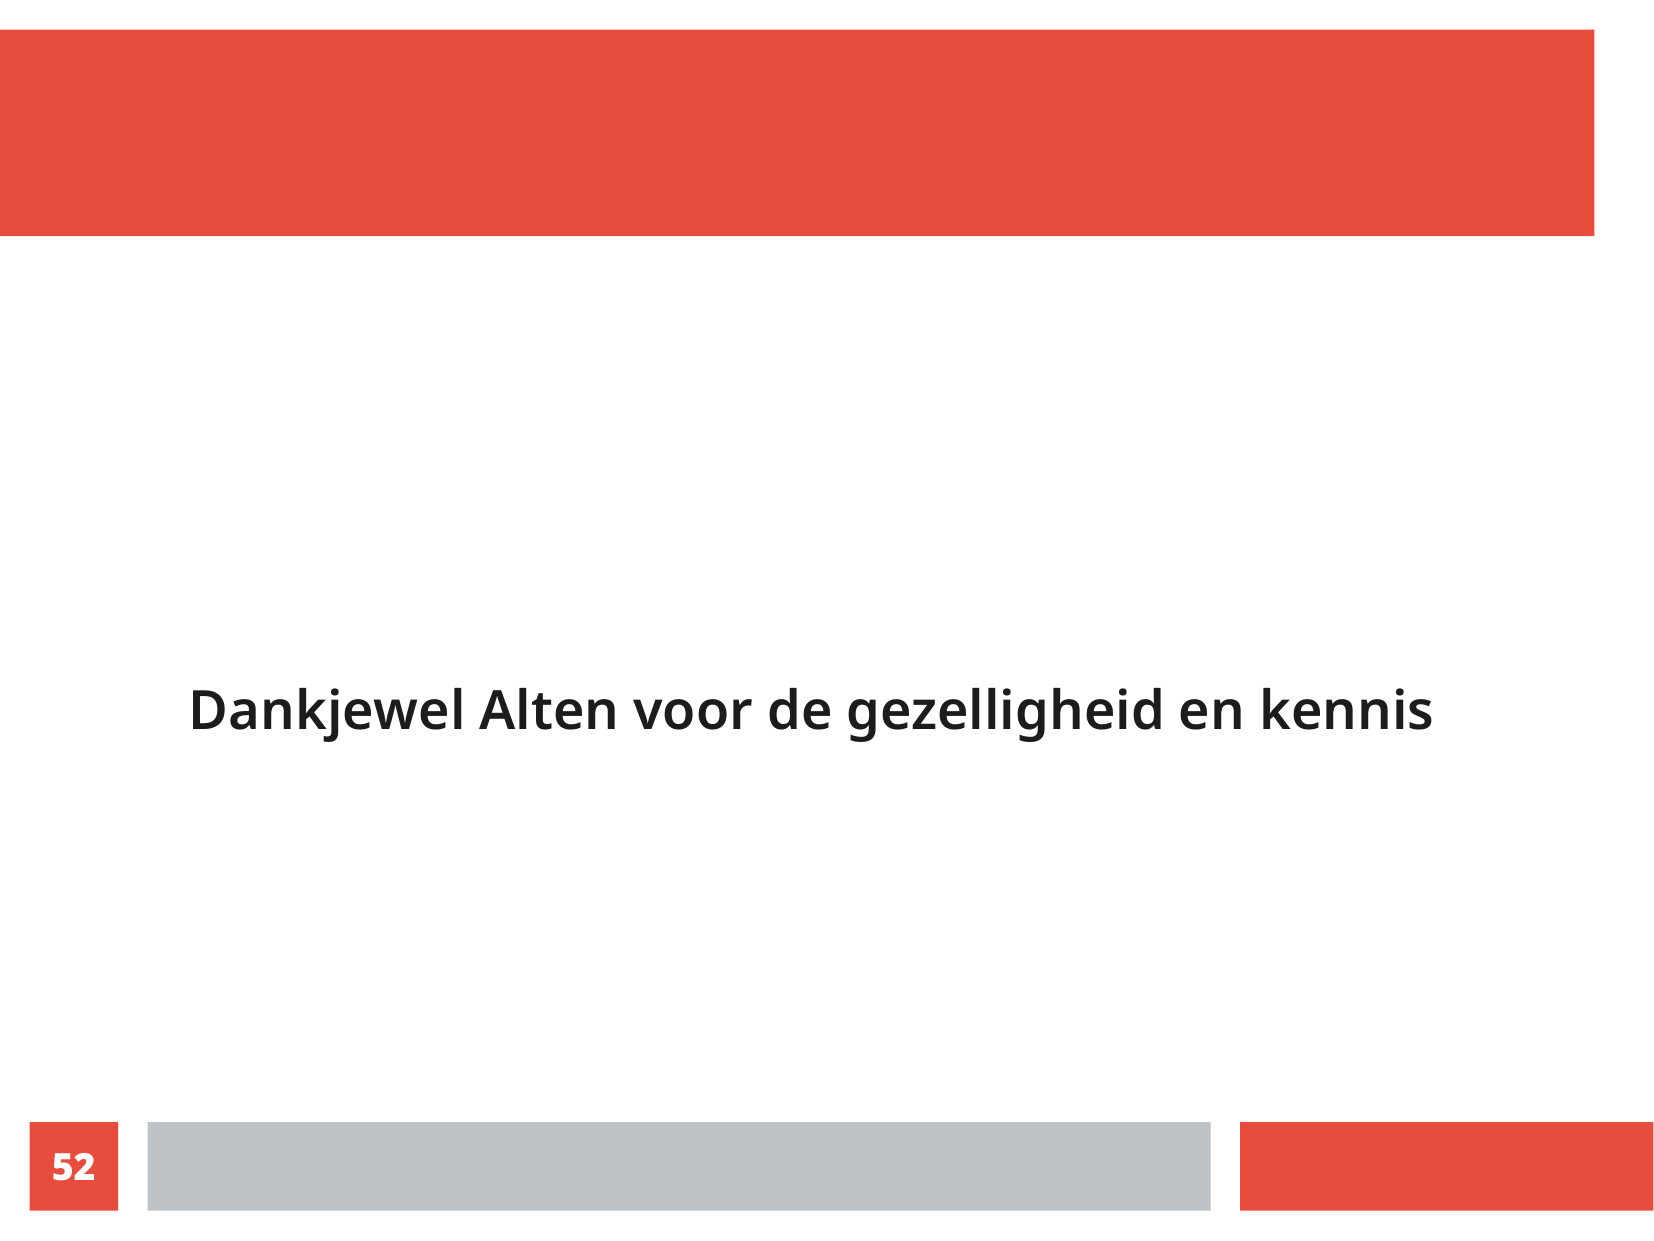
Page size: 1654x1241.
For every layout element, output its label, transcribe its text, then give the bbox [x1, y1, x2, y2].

list Dankjewel Alten voor de gezelligheid en kennis [59, 324, 1565, 1093]
